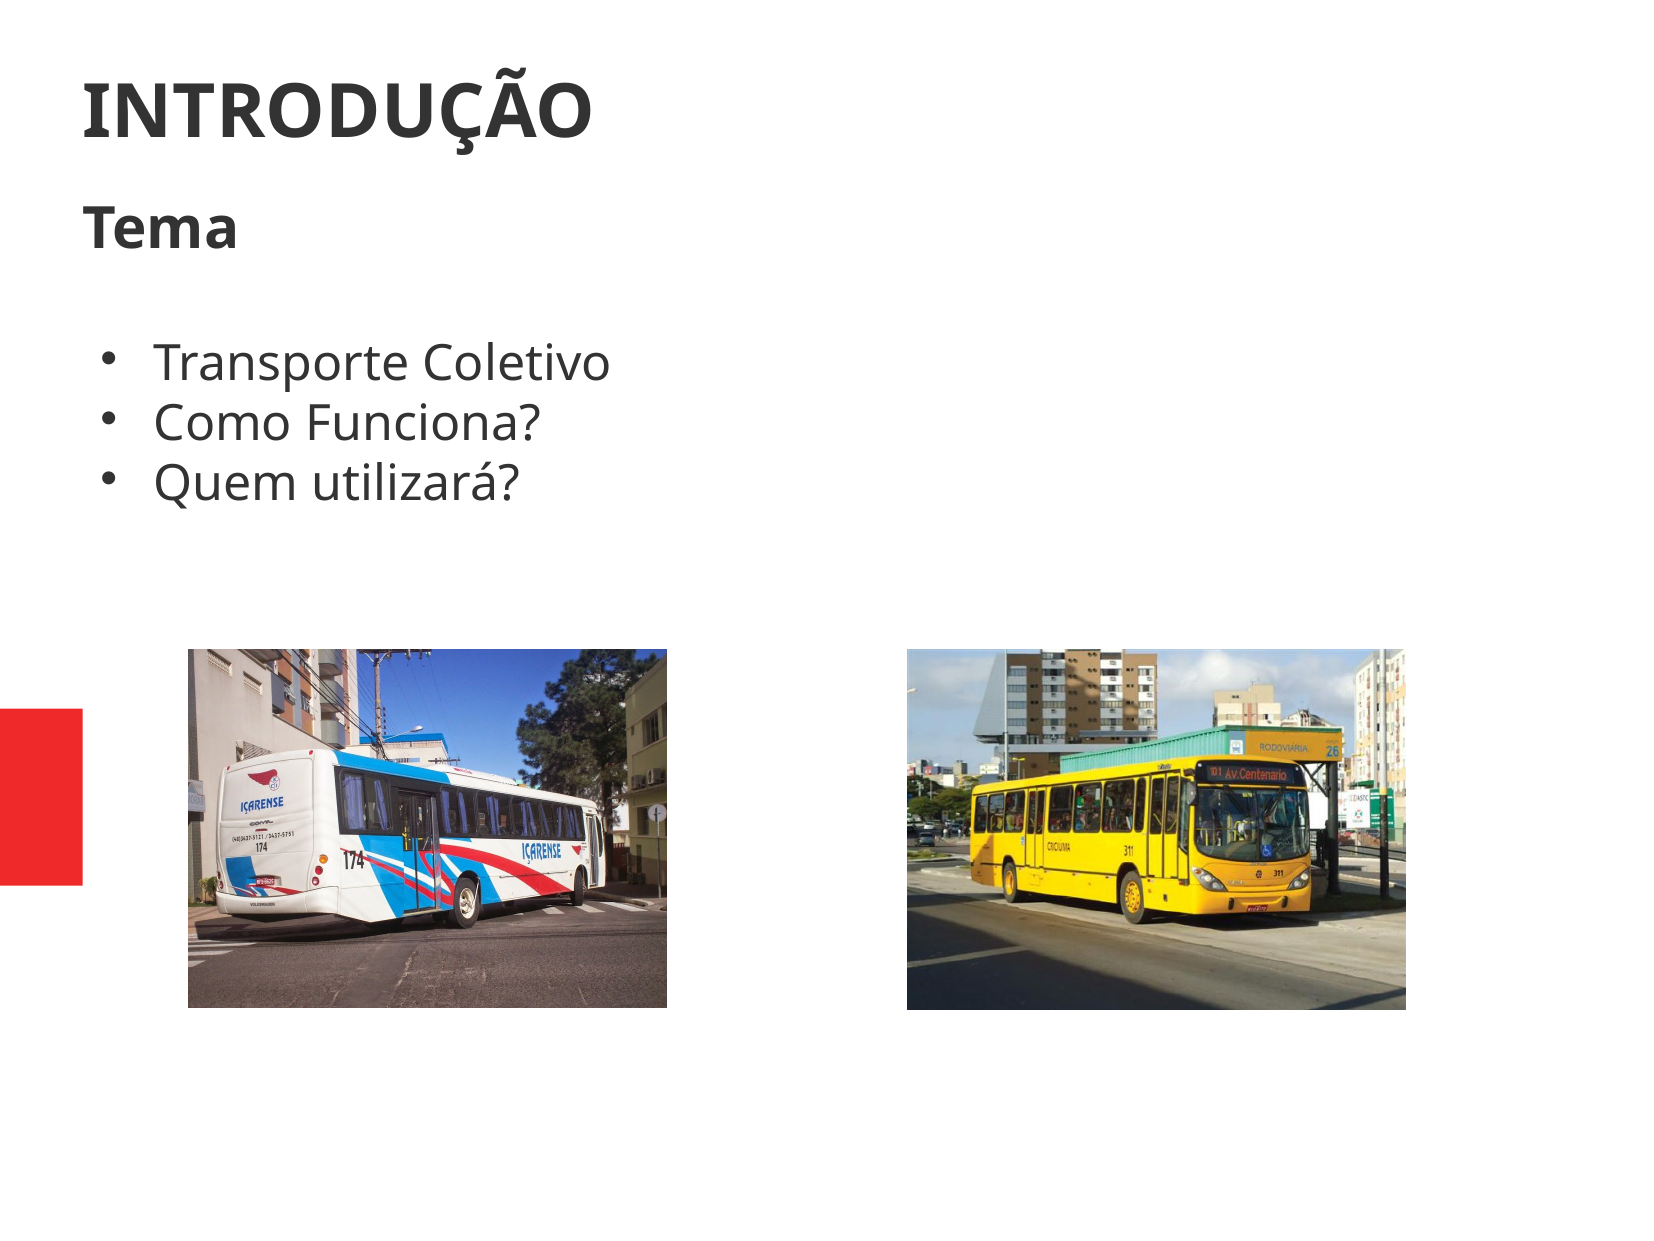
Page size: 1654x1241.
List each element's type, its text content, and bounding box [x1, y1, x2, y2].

text_box Tema [82, 167, 1571, 284]
picture [907, 649, 1406, 1010]
text_box Transporte Coletivo Como Funciona? Quem utilizará? [82, 330, 1571, 1010]
text_box INTRODUÇÃO [82, 49, 1571, 166]
picture [188, 649, 667, 1008]
